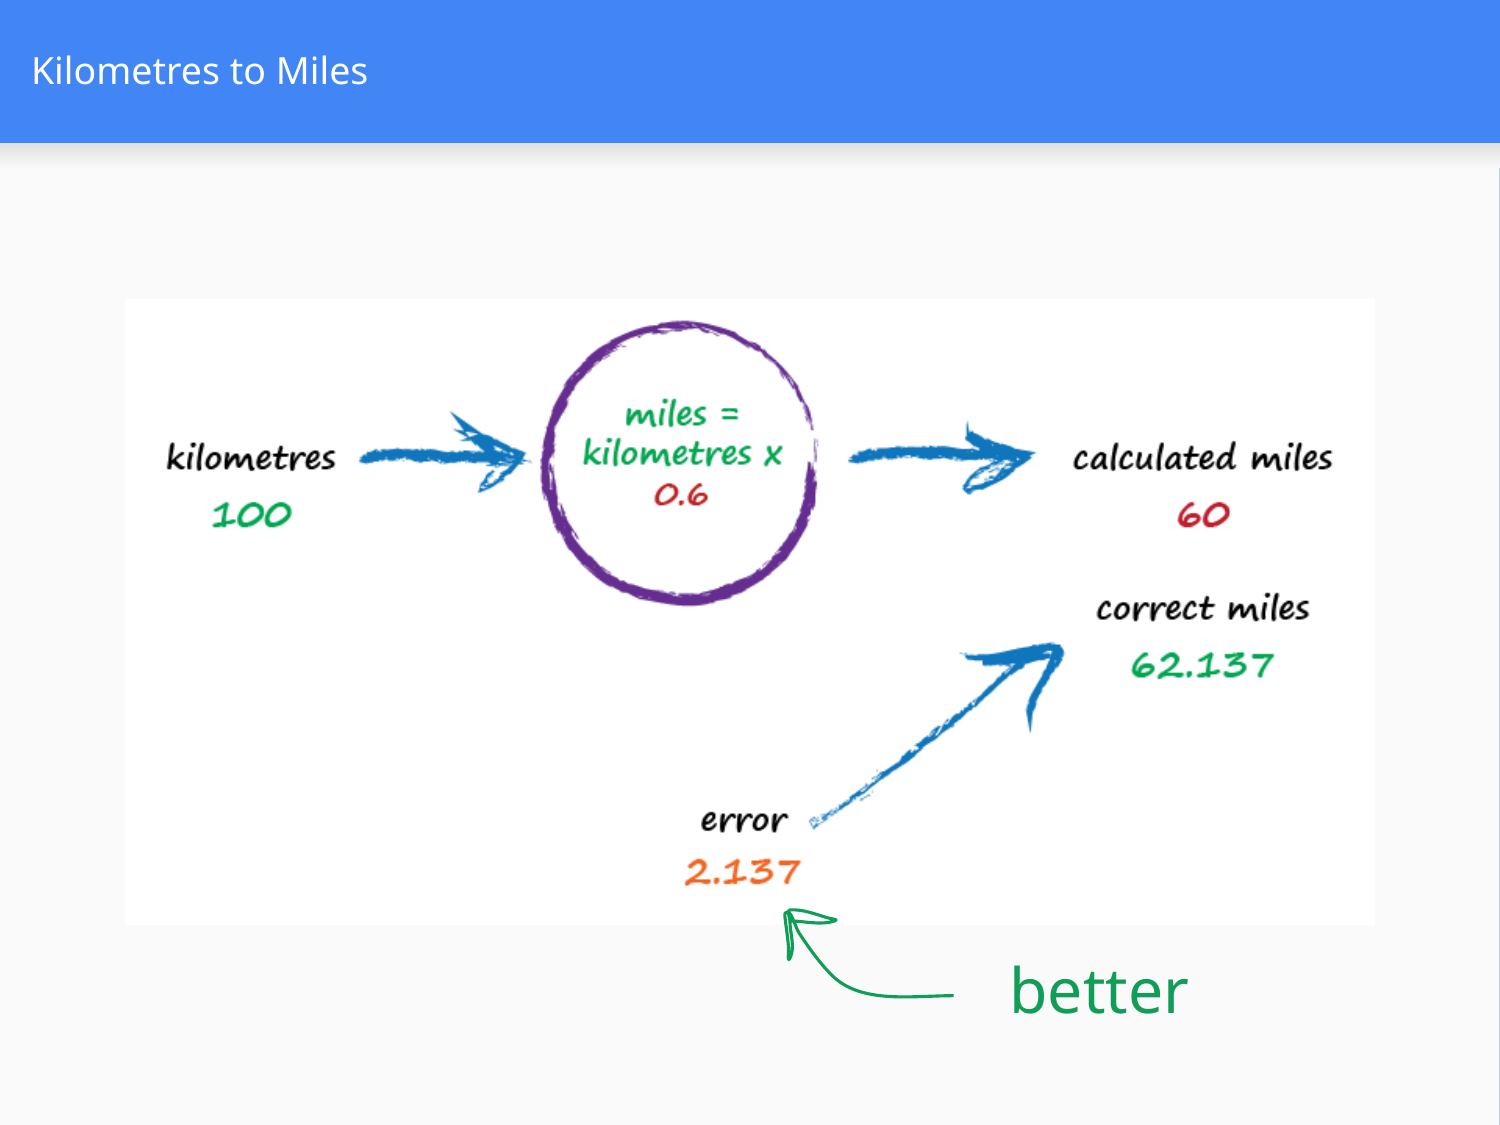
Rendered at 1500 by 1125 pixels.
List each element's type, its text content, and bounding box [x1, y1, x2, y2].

title Kilometres to Miles [16, 3, 1464, 136]
text_box better [972, 936, 1227, 1021]
picture [792, 912, 826, 921]
picture [125, 299, 1375, 925]
